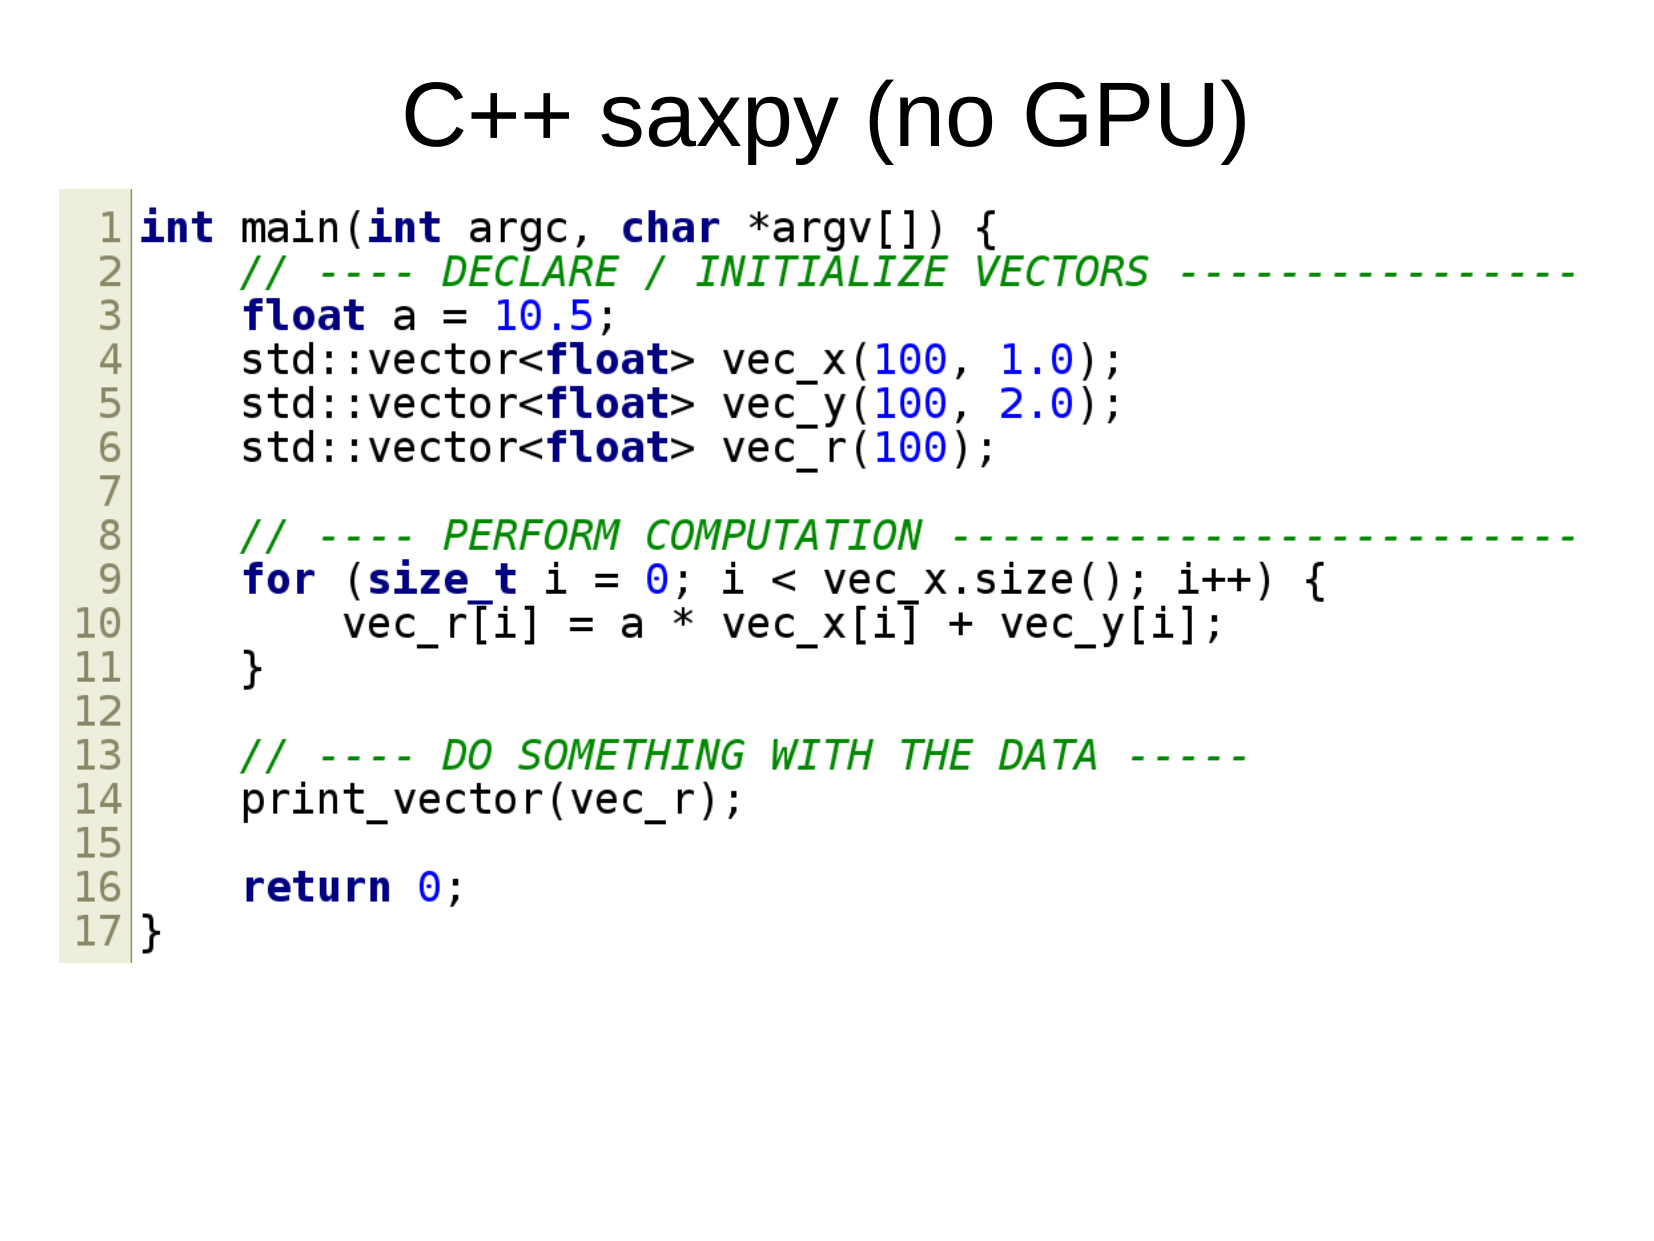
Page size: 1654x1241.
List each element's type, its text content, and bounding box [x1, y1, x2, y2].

title C++ saxpy (no GPU) [82, 49, 1571, 181]
picture [59, 189, 1594, 963]
